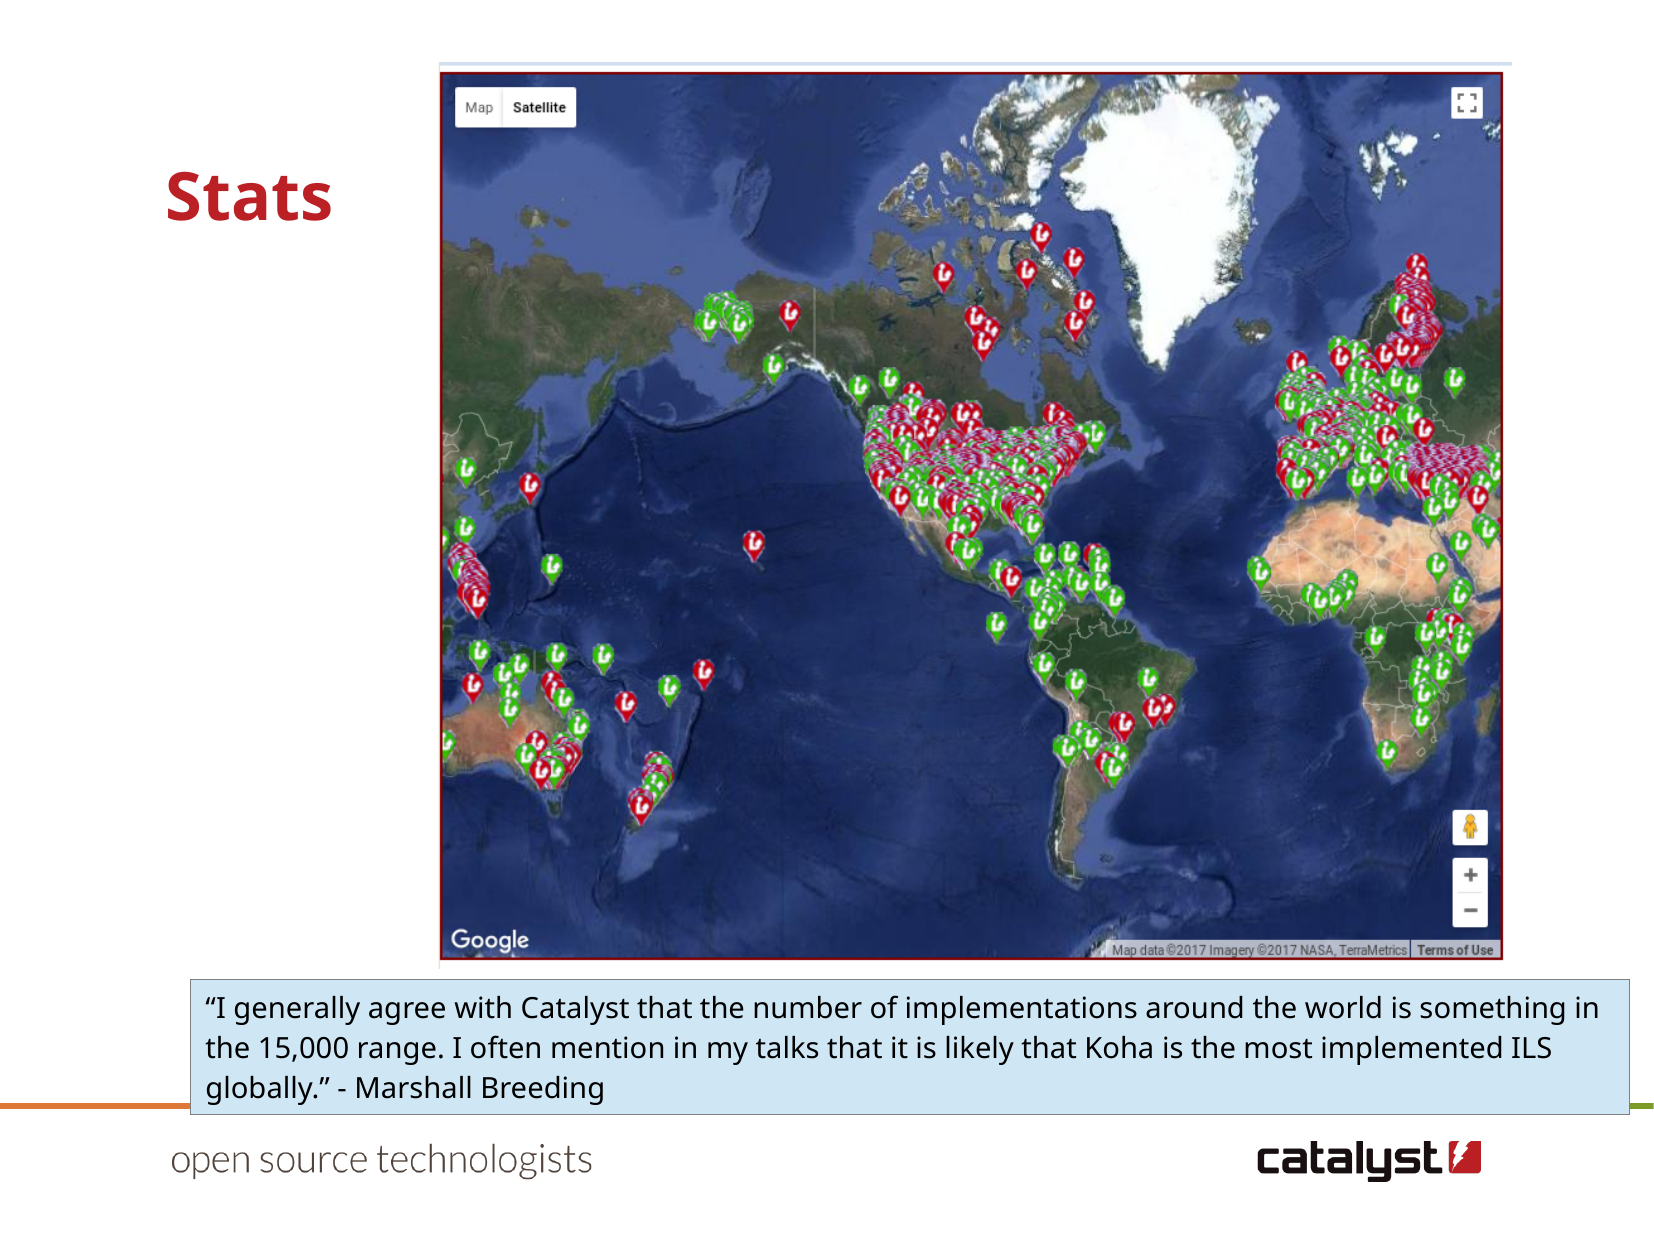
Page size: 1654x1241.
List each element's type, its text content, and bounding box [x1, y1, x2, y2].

text_box “I generally agree with Catalyst that the number of implementations around the world is something in the 15,000 range. I often mention in my talks that it is likely that Koha is the most implemented ILS globally.” - Marshall Breeding [190, 979, 1630, 1100]
picture [0, 1103, 1654, 1182]
picture [425, 62, 1512, 969]
title Stats [165, 90, 425, 298]
